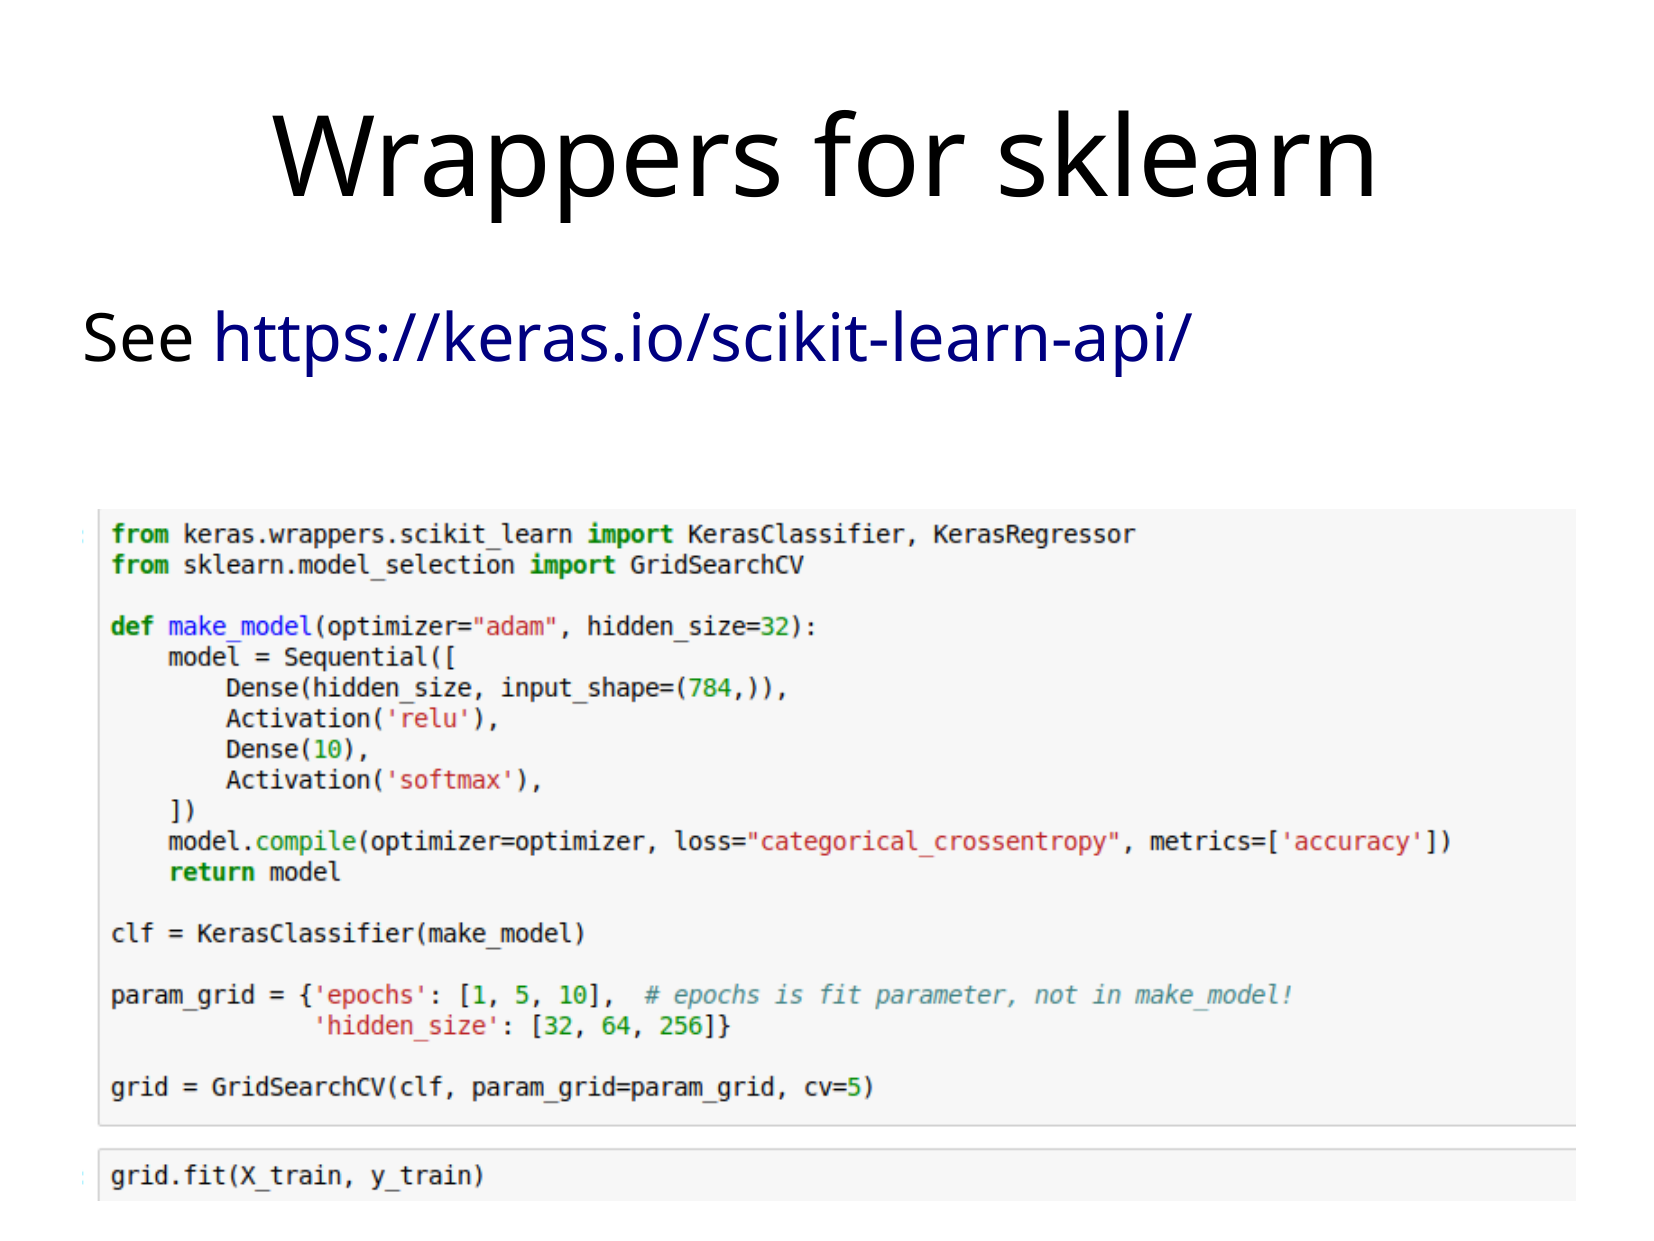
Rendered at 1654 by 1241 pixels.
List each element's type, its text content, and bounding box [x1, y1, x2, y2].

list See https://keras.io/scikit-learn-api/ [82, 290, 1571, 509]
title Wrappers for sklearn [82, 49, 1571, 257]
picture [82, 509, 1576, 1201]
